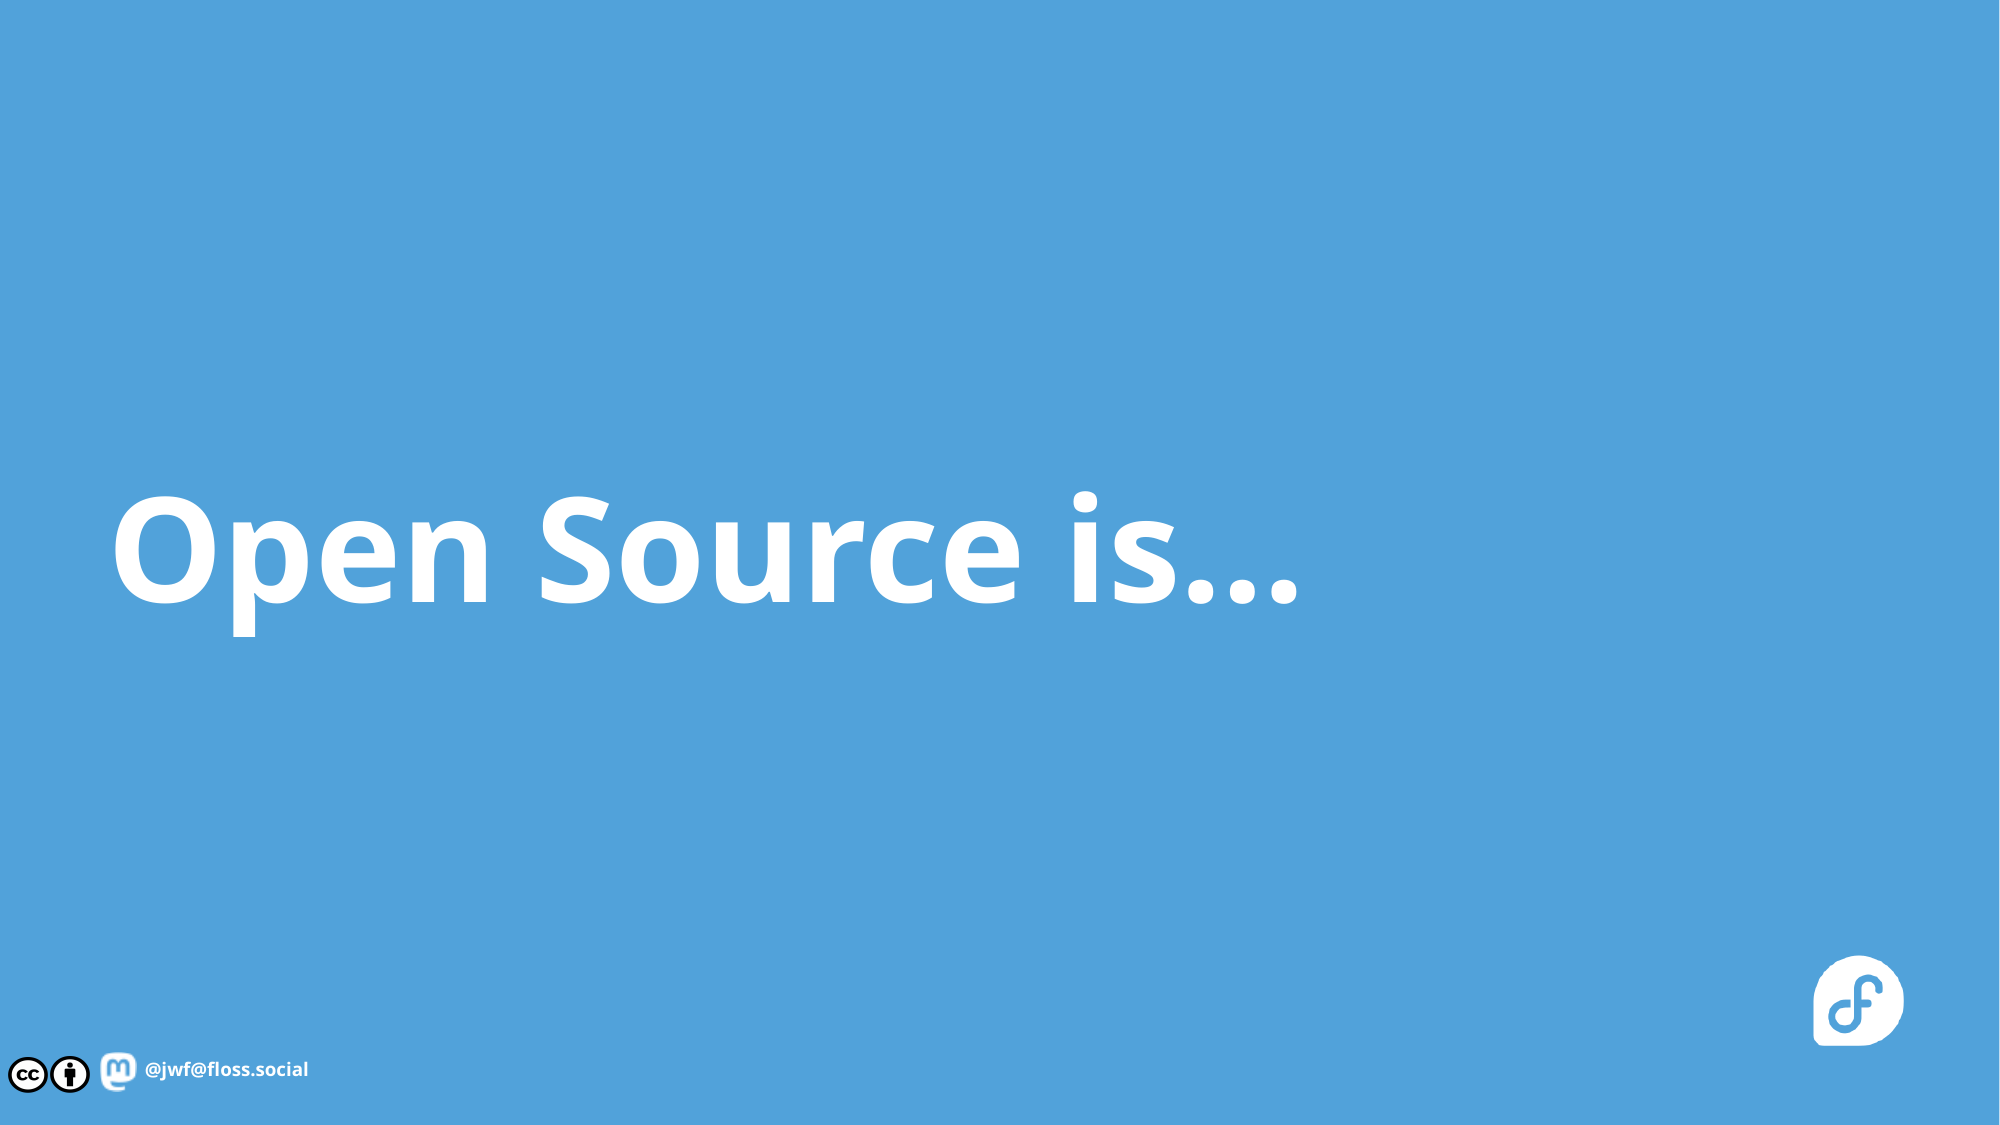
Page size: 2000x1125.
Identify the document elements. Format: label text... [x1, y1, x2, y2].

picture [50, 1056, 90, 1093]
picture [8, 1057, 48, 1093]
list @jwf@floss.social [135, 1047, 319, 1084]
title Open Source is… [107, 98, 1500, 994]
picture [1813, 955, 1904, 1046]
picture [100, 1052, 137, 1092]
